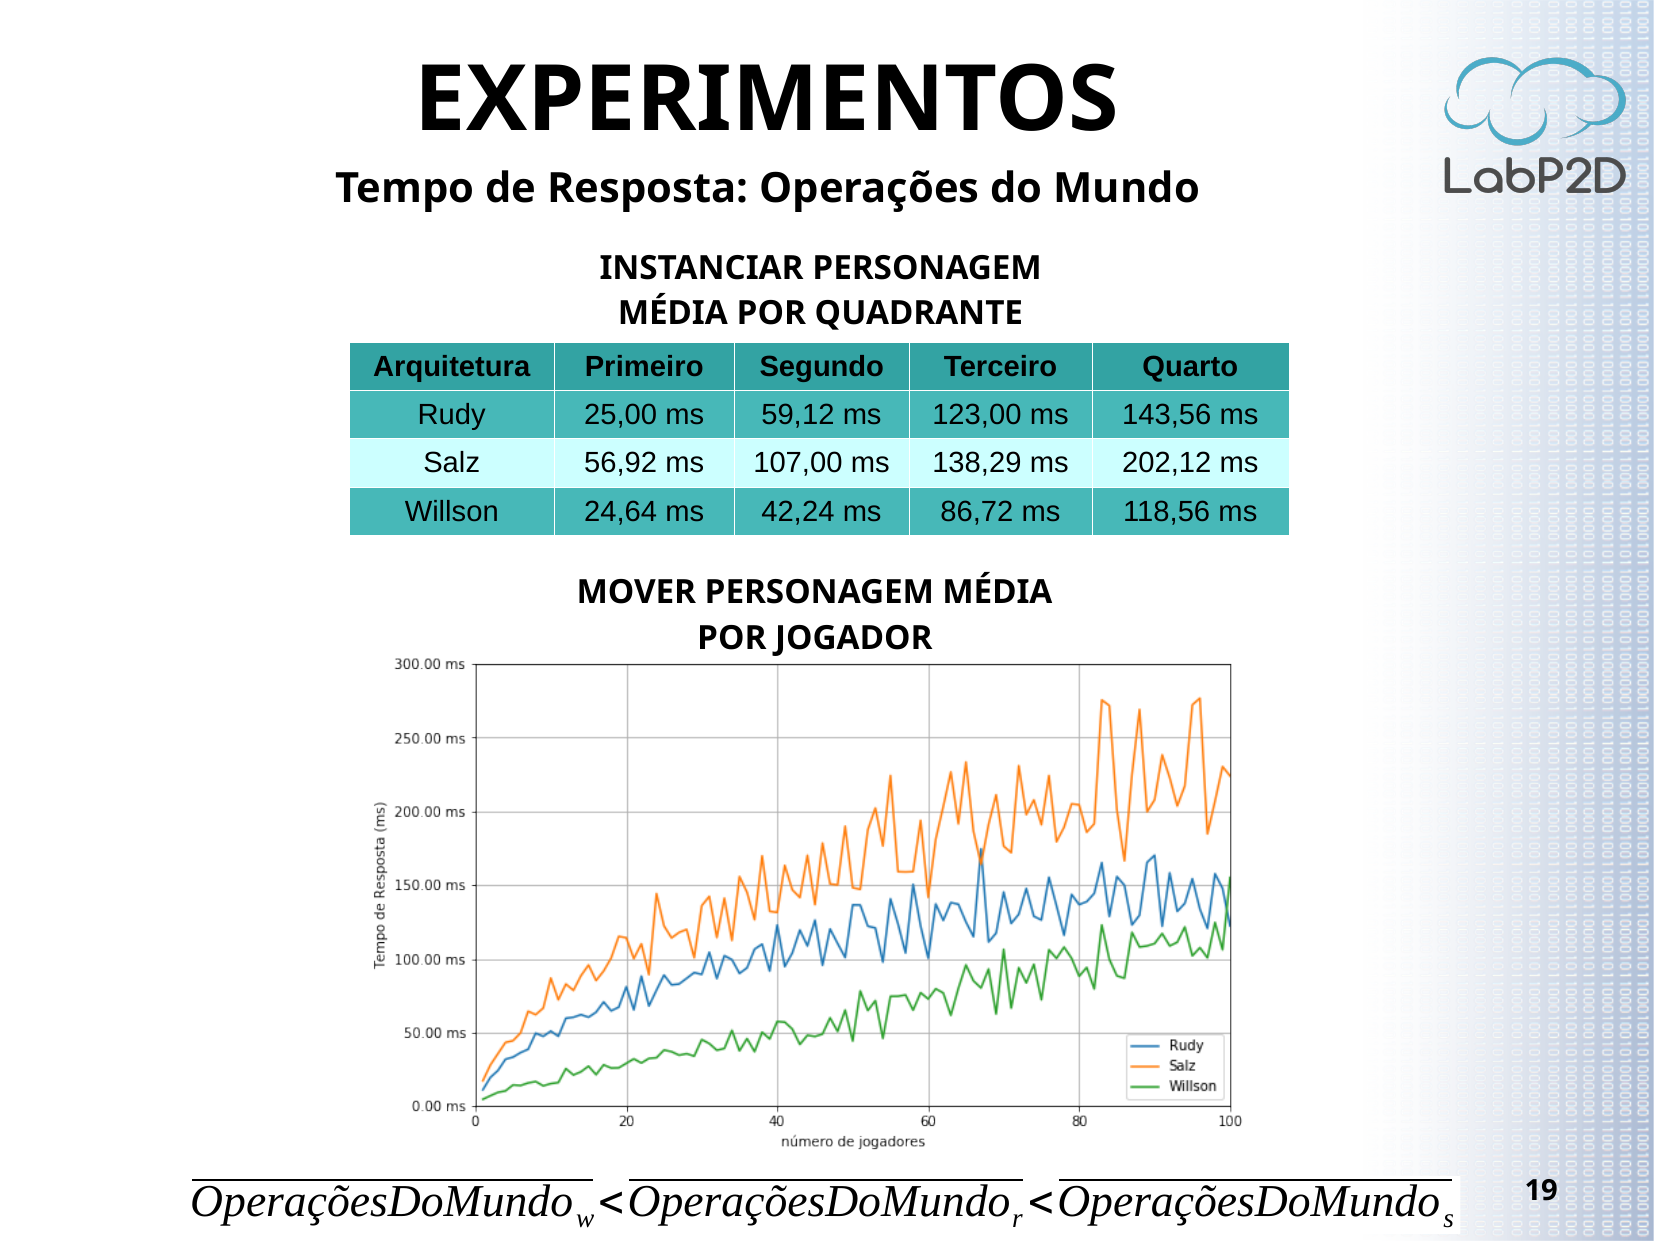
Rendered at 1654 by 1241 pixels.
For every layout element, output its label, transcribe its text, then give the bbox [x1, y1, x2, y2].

table_header Segundo [735, 343, 909, 390]
table_cell Salz [350, 439, 554, 487]
table_cell 138,29 ms [910, 439, 1092, 487]
picture [1360, 1, 1654, 1240]
table_cell 86,72 ms [910, 488, 1092, 535]
text_box MOVER PERSONAGEM MÉDIA POR JOGADOR [531, 561, 1099, 649]
text_box INSTANCIAR PERSONAGEM MÉDIA POR QUADRANTE [354, 236, 1288, 340]
table_cell 107,00 ms [735, 439, 909, 487]
table_cell 202,12 ms [1093, 439, 1289, 487]
table_header Quarto [1093, 343, 1289, 390]
table_header Terceiro [910, 343, 1092, 390]
table_cell 56,92 ms [555, 439, 734, 487]
table_cell 59,12 ms [735, 391, 909, 438]
table_cell Willson [350, 488, 554, 535]
picture [366, 649, 1252, 1159]
table_cell Rudy [350, 391, 554, 438]
chart [183, 1176, 1461, 1234]
table_header Arquitetura [350, 343, 554, 390]
table_header Primeiro [555, 343, 734, 390]
table_cell 143,56 ms [1093, 391, 1289, 438]
table_cell 25,00 ms [555, 391, 734, 438]
table_cell 123,00 ms [910, 391, 1092, 438]
table_cell 24,64 ms [555, 488, 734, 535]
table_cell 118,56 ms [1093, 488, 1289, 535]
table_cell 42,24 ms [735, 488, 909, 535]
title EXPERIMENTOS Tempo de Resposta: Operações do Mundo [82, 19, 1453, 227]
